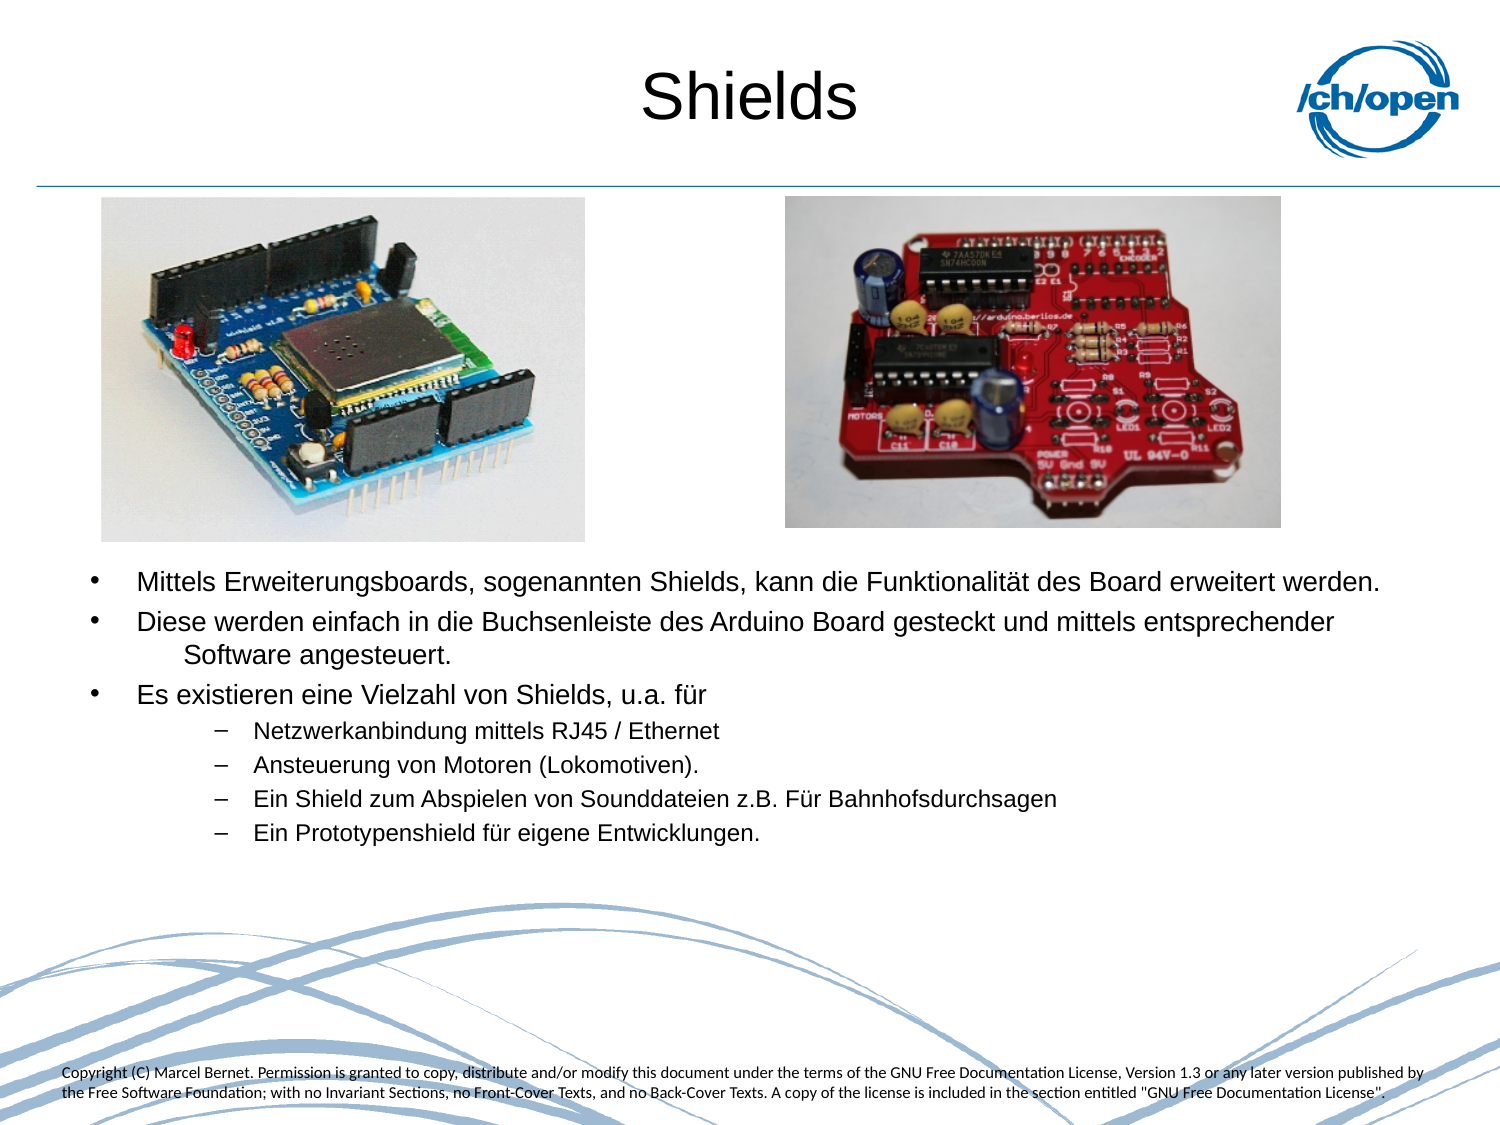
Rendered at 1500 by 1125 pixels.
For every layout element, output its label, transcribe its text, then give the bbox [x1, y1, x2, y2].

picture [785, 196, 1281, 528]
picture [100, 196, 585, 542]
list Mittels Erweiterungsboards, sogenannten Shields, kann die Funktionalität des Board erweitert werden. Diese werden einfach in die Buchsenleiste des Arduino Board gesteckt und mittels entsprechender Software angesteuert. Es existieren eine Vielzahl von Shields, u.a. für Netzwerkanbindung mittels RJ45 / Ethernet Ansteuerung von Motoren (Lokomotiven). Ein Shield zum Abspielen von Sounddateien z.B. Für Bahnhofsdurchsagen Ein Prototypenshield für eigene Entwicklungen. [75, 556, 1426, 882]
title Shields [75, 45, 1426, 165]
